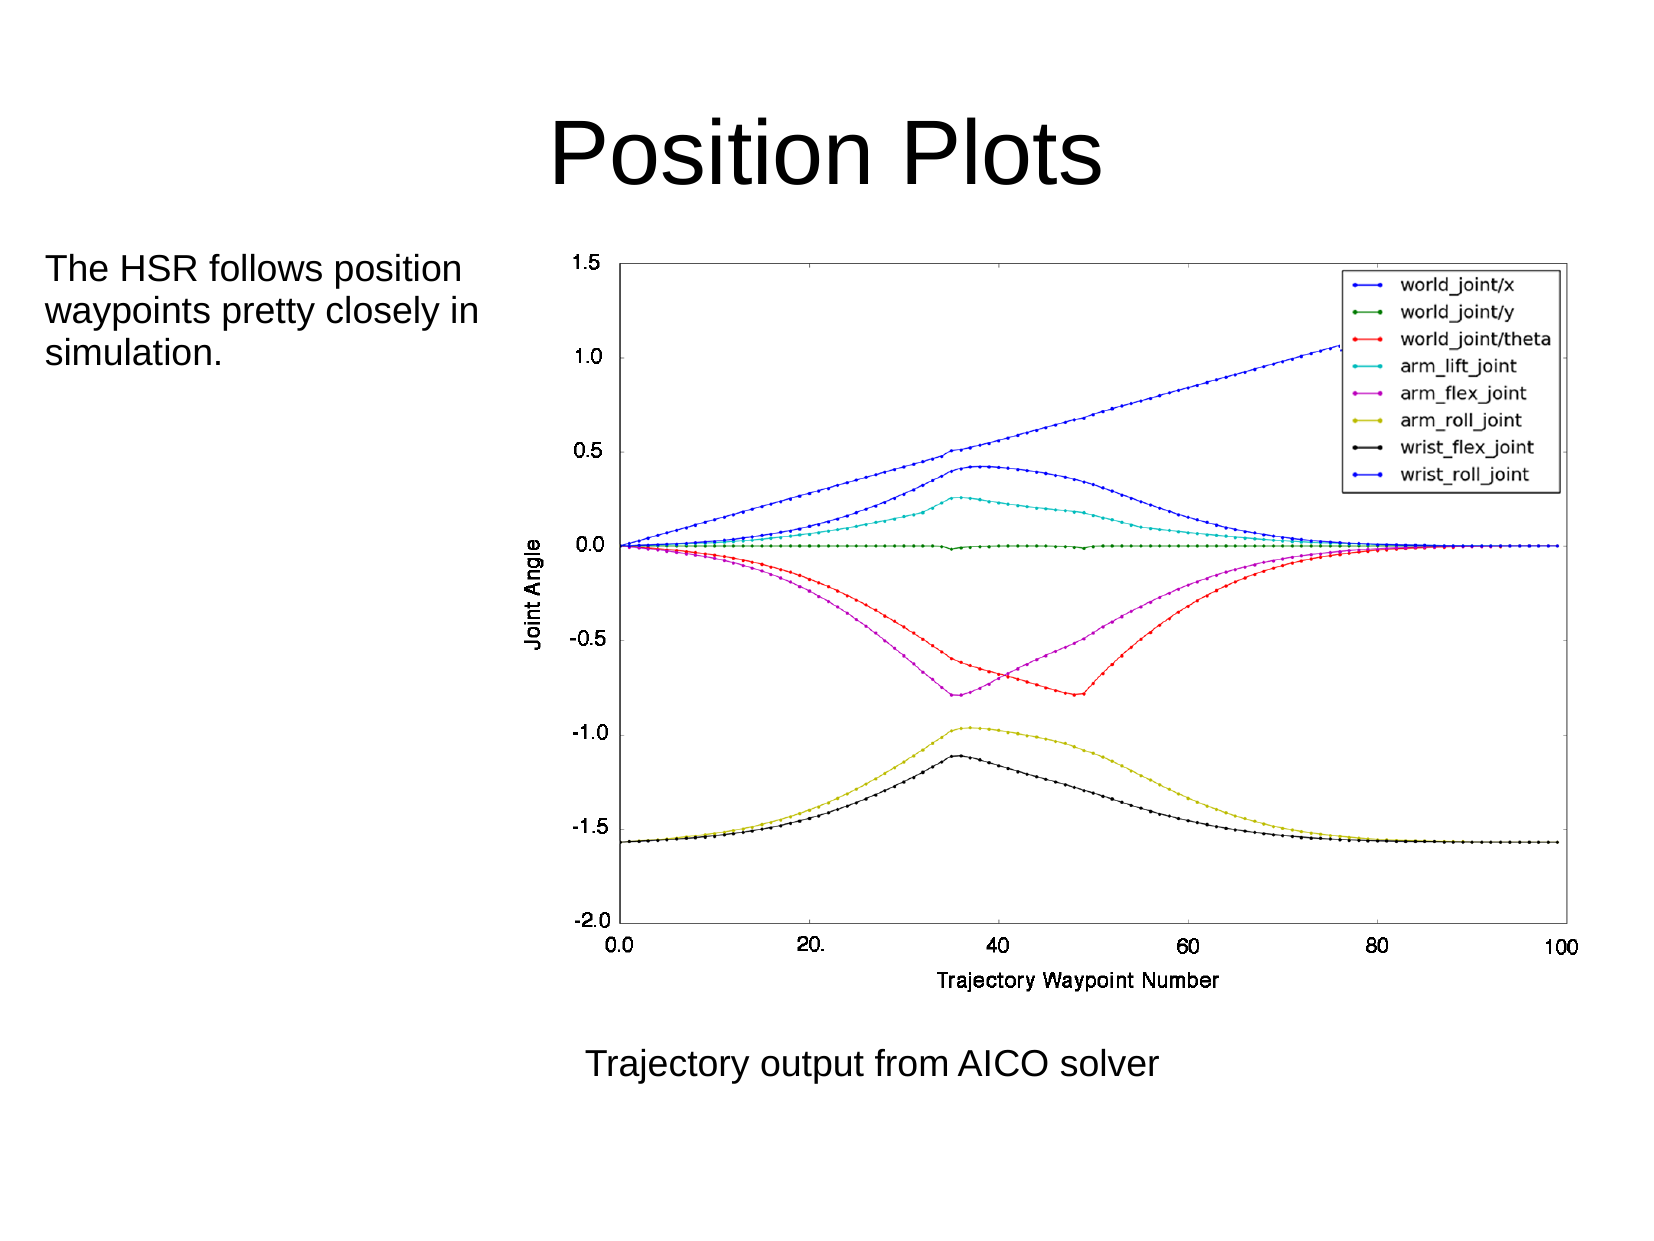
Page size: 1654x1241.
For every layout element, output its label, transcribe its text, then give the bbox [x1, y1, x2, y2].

text_box The HSR follows position waypoints pretty closely in simulation. [30, 240, 526, 381]
picture [495, 238, 1606, 1006]
title Position Plots [82, 49, 1571, 240]
text_box Trajectory output from AICO solver [570, 1035, 1606, 1092]
